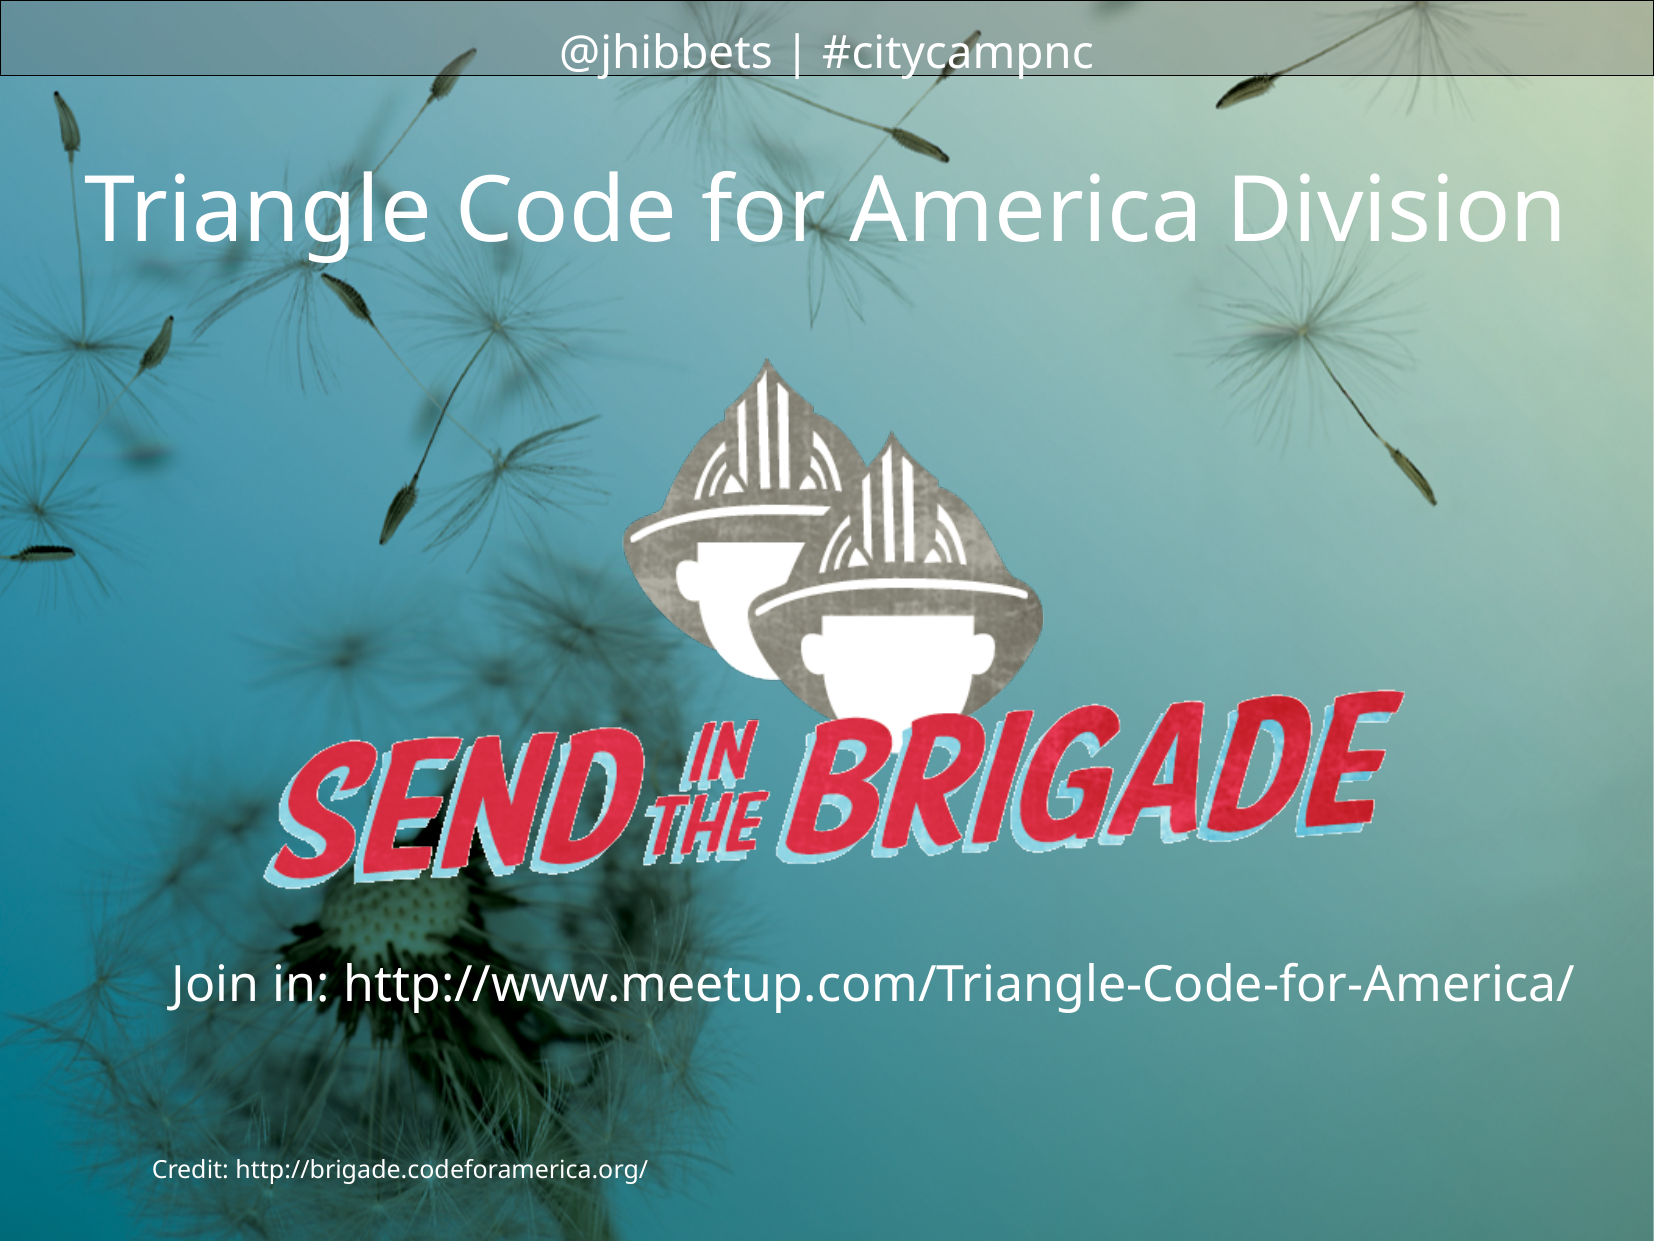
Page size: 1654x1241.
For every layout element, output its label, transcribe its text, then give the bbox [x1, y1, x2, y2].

text_box Join in: http://www.meetup.com/Triangle-Code-for-America/ [157, 941, 1599, 1080]
picture [0, 76, 1654, 1241]
text_box Credit: http://brigade.codeforamerica.org/ [137, 1144, 671, 1188]
title Triangle Code for America Division [82, 102, 1571, 310]
